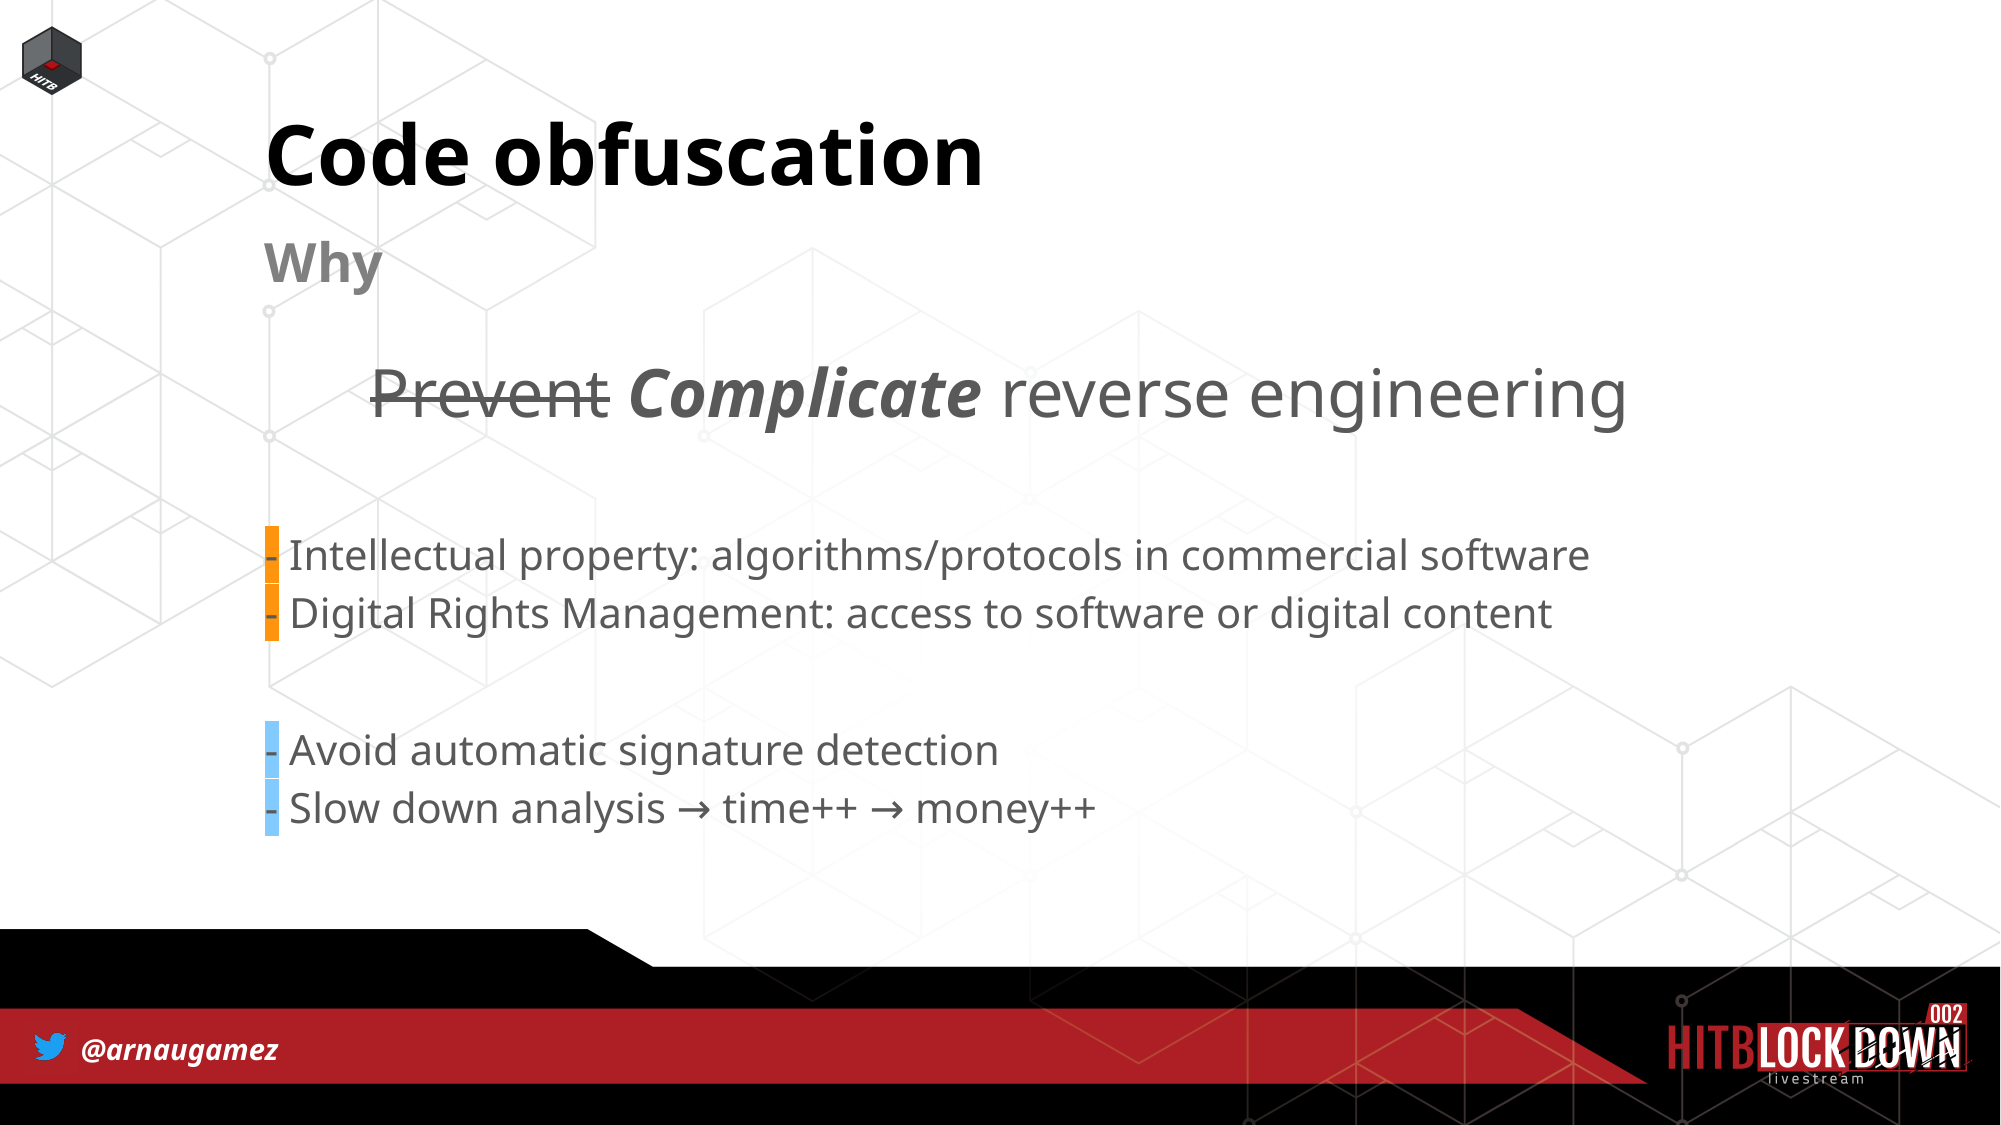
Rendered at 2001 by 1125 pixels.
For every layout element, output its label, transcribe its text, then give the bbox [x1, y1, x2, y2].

picture [0, 0, 2001, 1125]
text_box Why [249, 227, 1790, 322]
title Code obfuscation [249, 108, 1750, 210]
text_box - Avoid automatic signature detection - Slow down analysis → time++ → money++ [250, 709, 1751, 898]
subtitle - Intellectual property: algorithms/protocols in commercial software - Digital Rights Management: access to software or digital content [250, 520, 1750, 703]
text_box Prevent Complicate reverse engineering [250, 331, 1751, 520]
